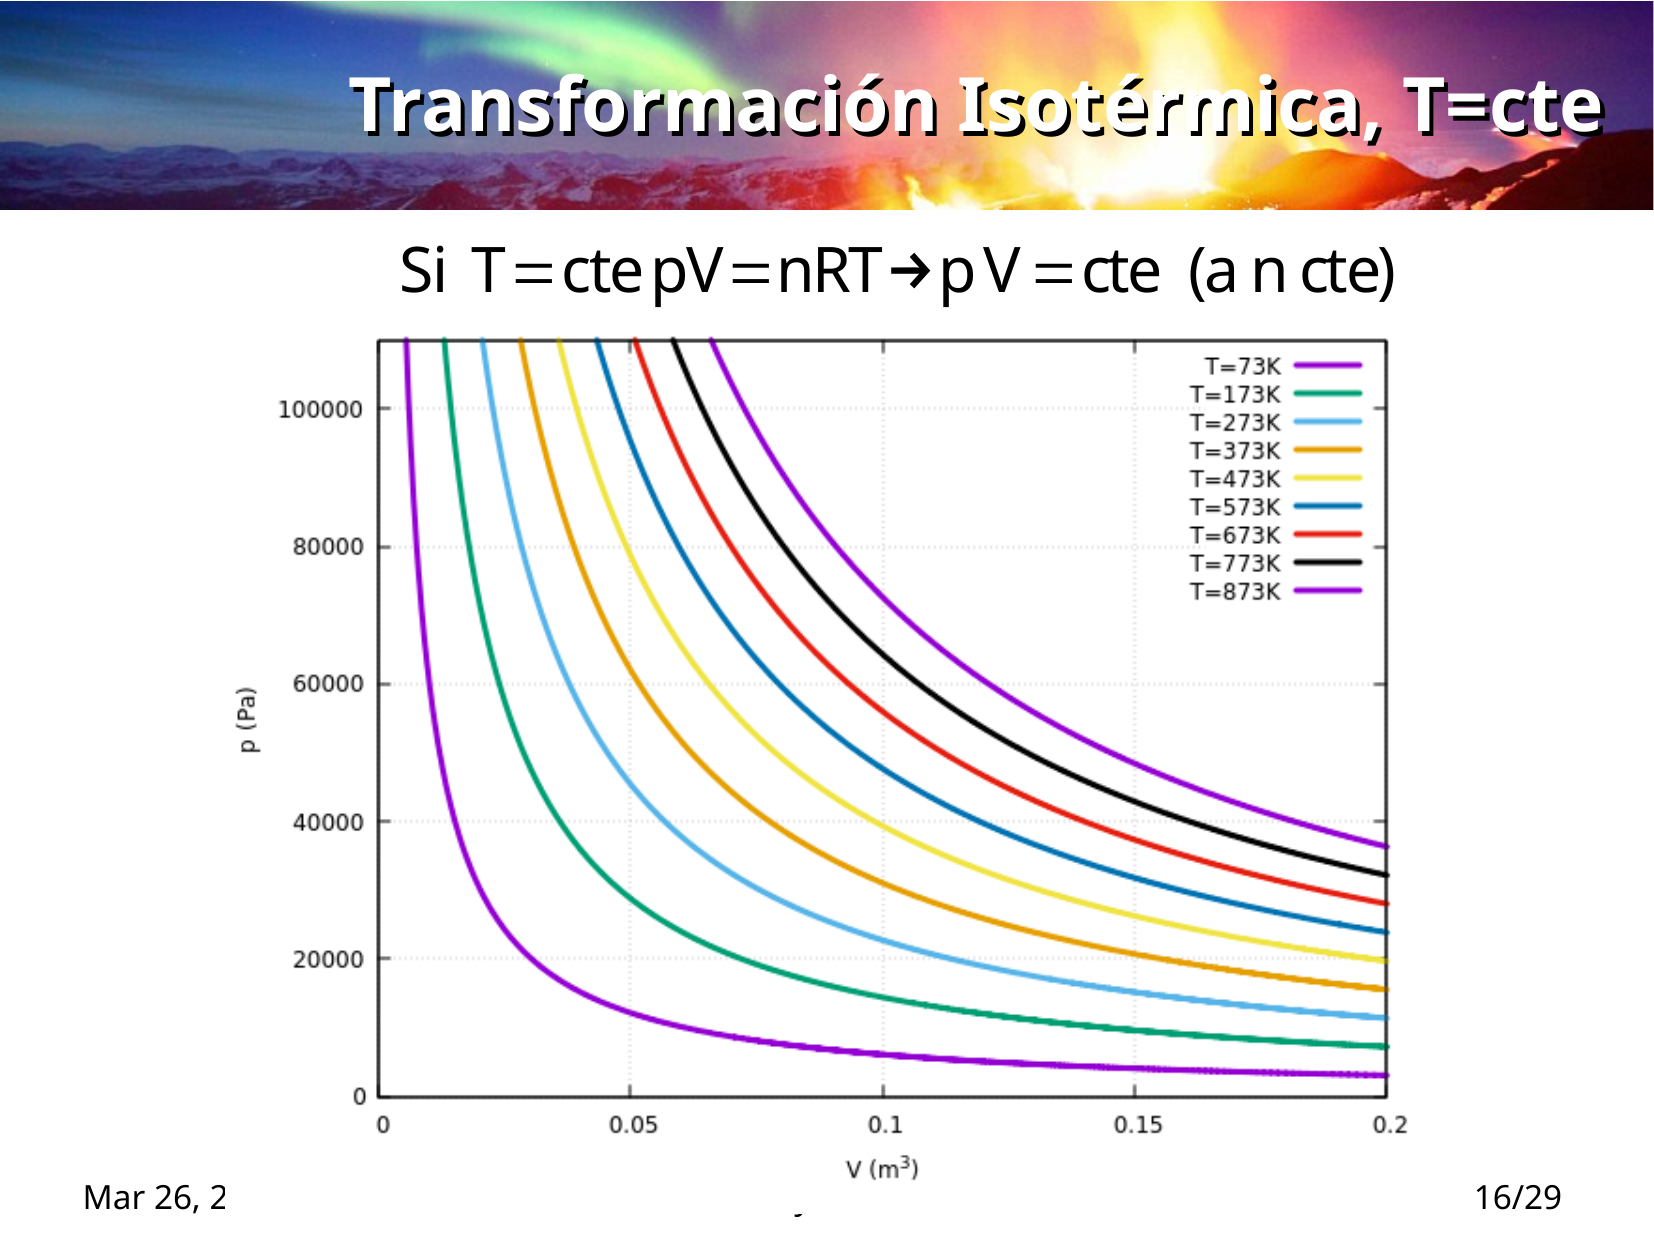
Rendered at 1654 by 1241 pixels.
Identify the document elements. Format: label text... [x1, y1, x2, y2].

picture [0, 1, 1654, 210]
picture [225, 313, 1426, 1215]
title Transformación Isotérmica, T=cte [45, 15, 1606, 191]
chart [393, 232, 1401, 309]
